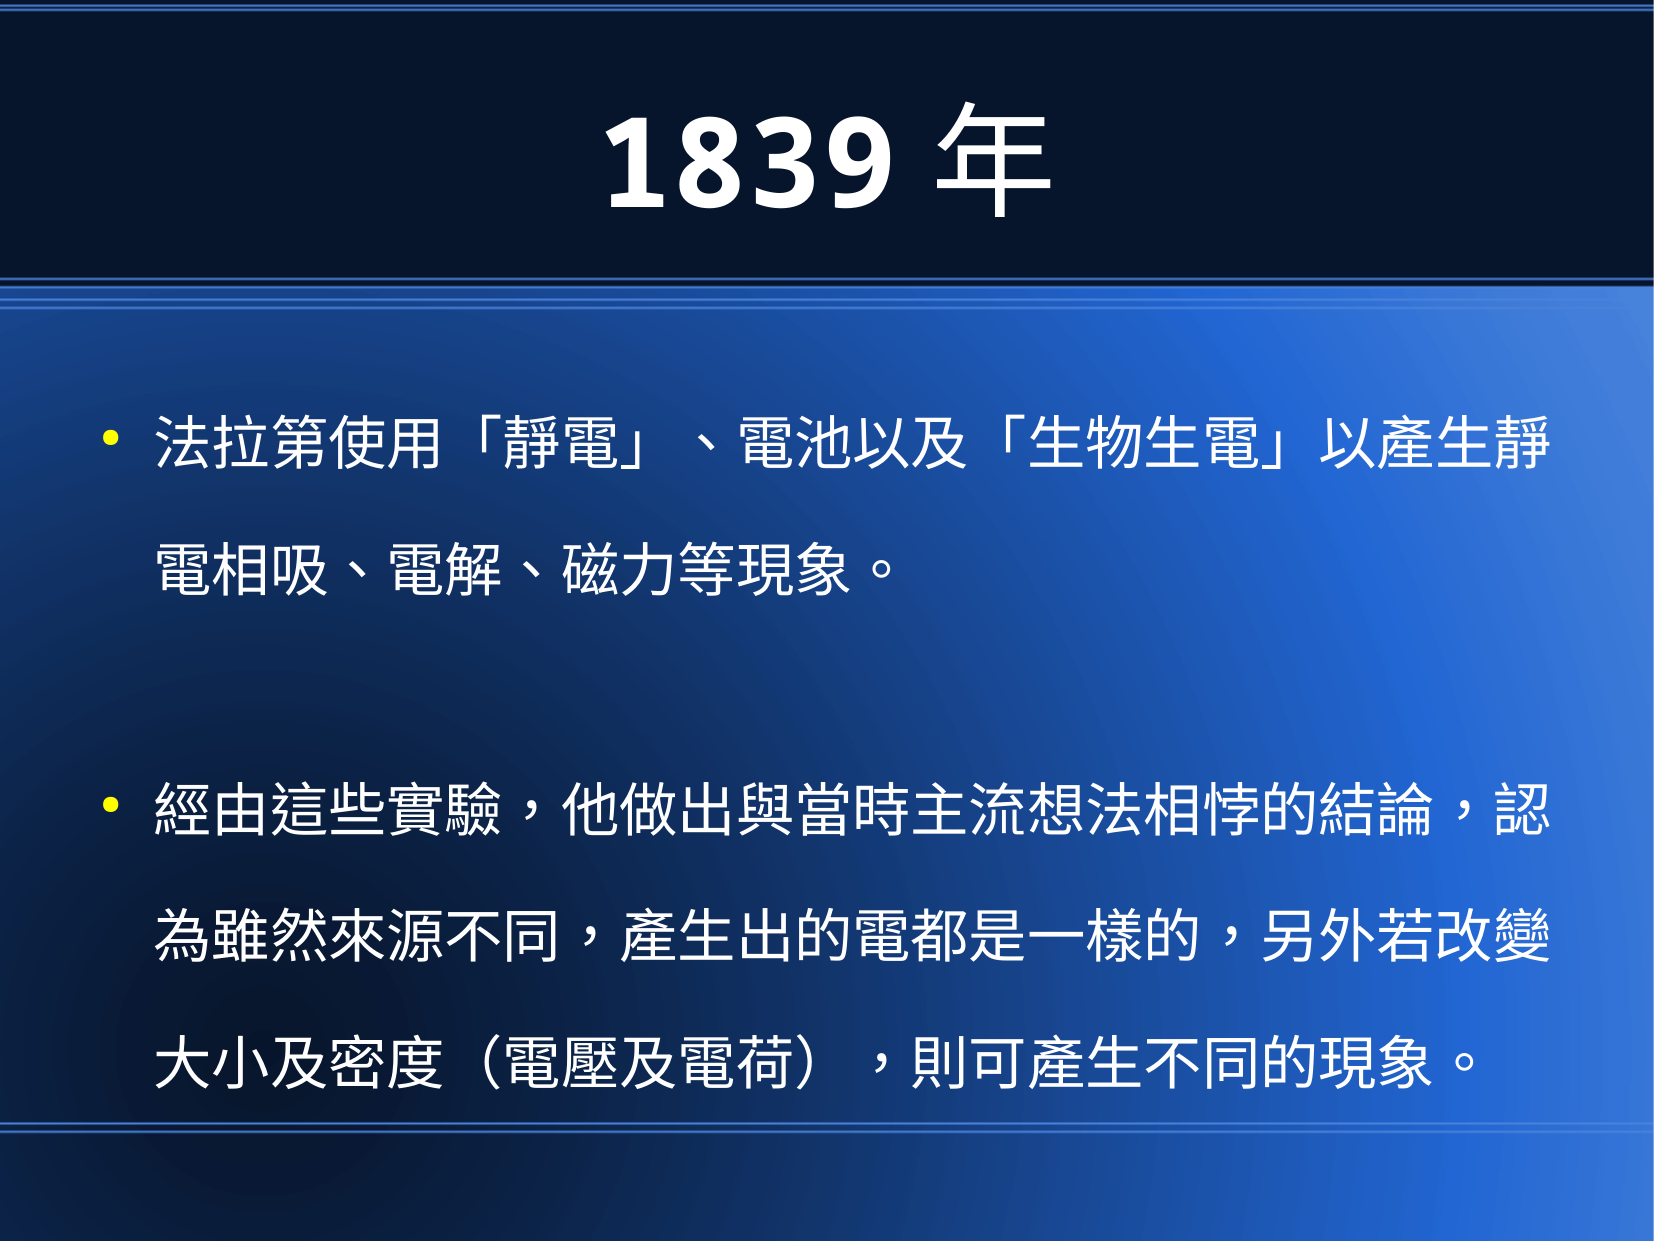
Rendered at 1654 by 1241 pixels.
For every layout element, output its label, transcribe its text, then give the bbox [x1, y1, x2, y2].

title 1839年 [82, 49, 1571, 257]
picture [0, 0, 1654, 1241]
list 法拉第使用「靜電」、電池以及「生物生電」以產生靜電相吸、電解、磁力等現象。 經由這些實驗，他做出與當時主流想法相悖的結論，認為雖然來源不同，產生出的電都是一樣的，另外若改變大小及密度（電壓及電荷），則可產生不同的現象。 [82, 355, 1571, 1241]
